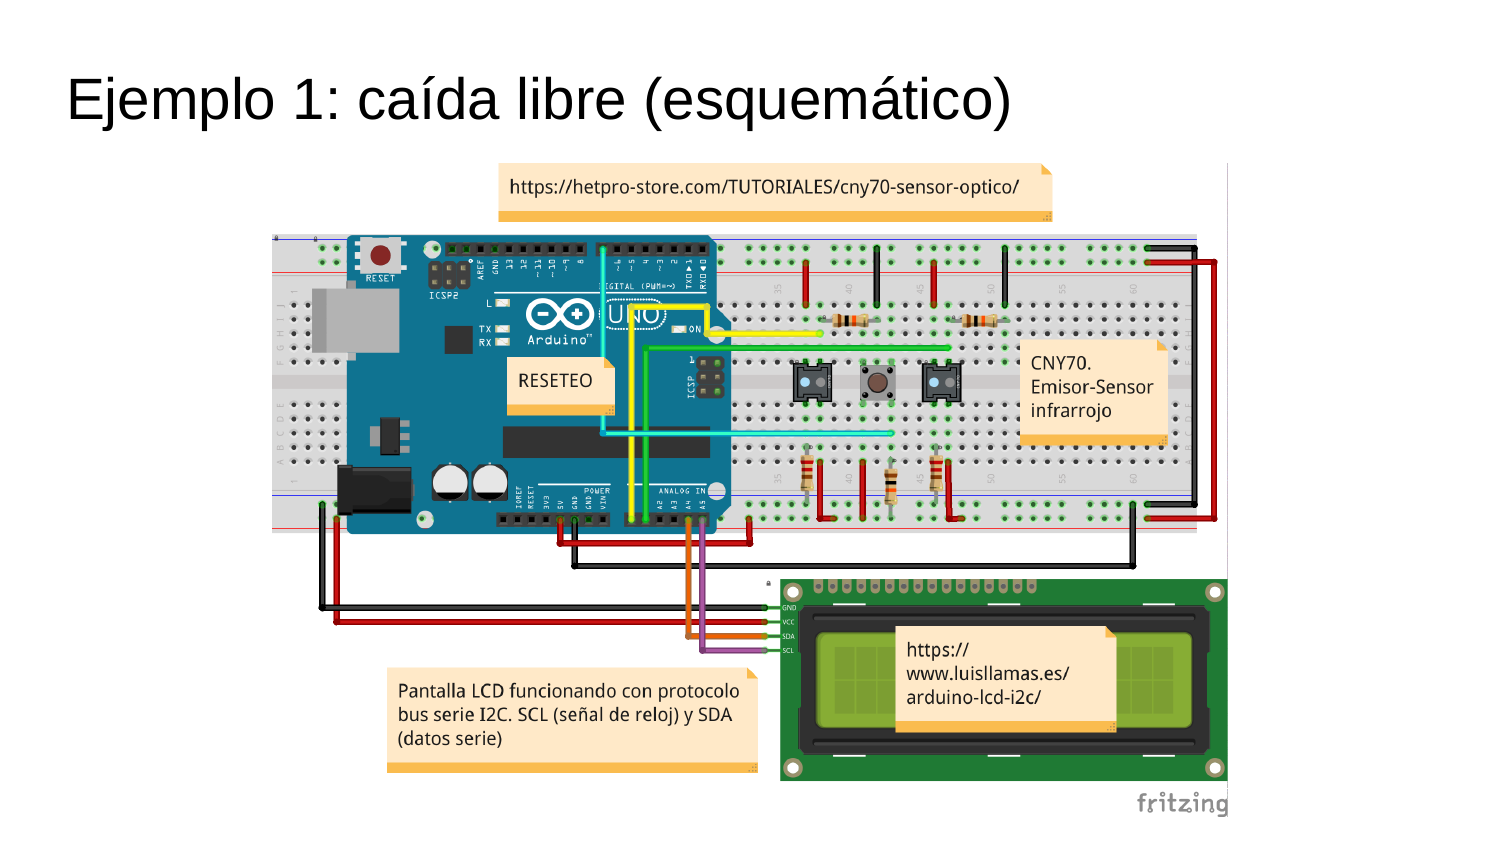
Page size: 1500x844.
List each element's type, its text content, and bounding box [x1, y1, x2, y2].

text_box Ejemplo 1: caída libre (esquemático) [51, 46, 1449, 141]
picture [272, 163, 1228, 817]
